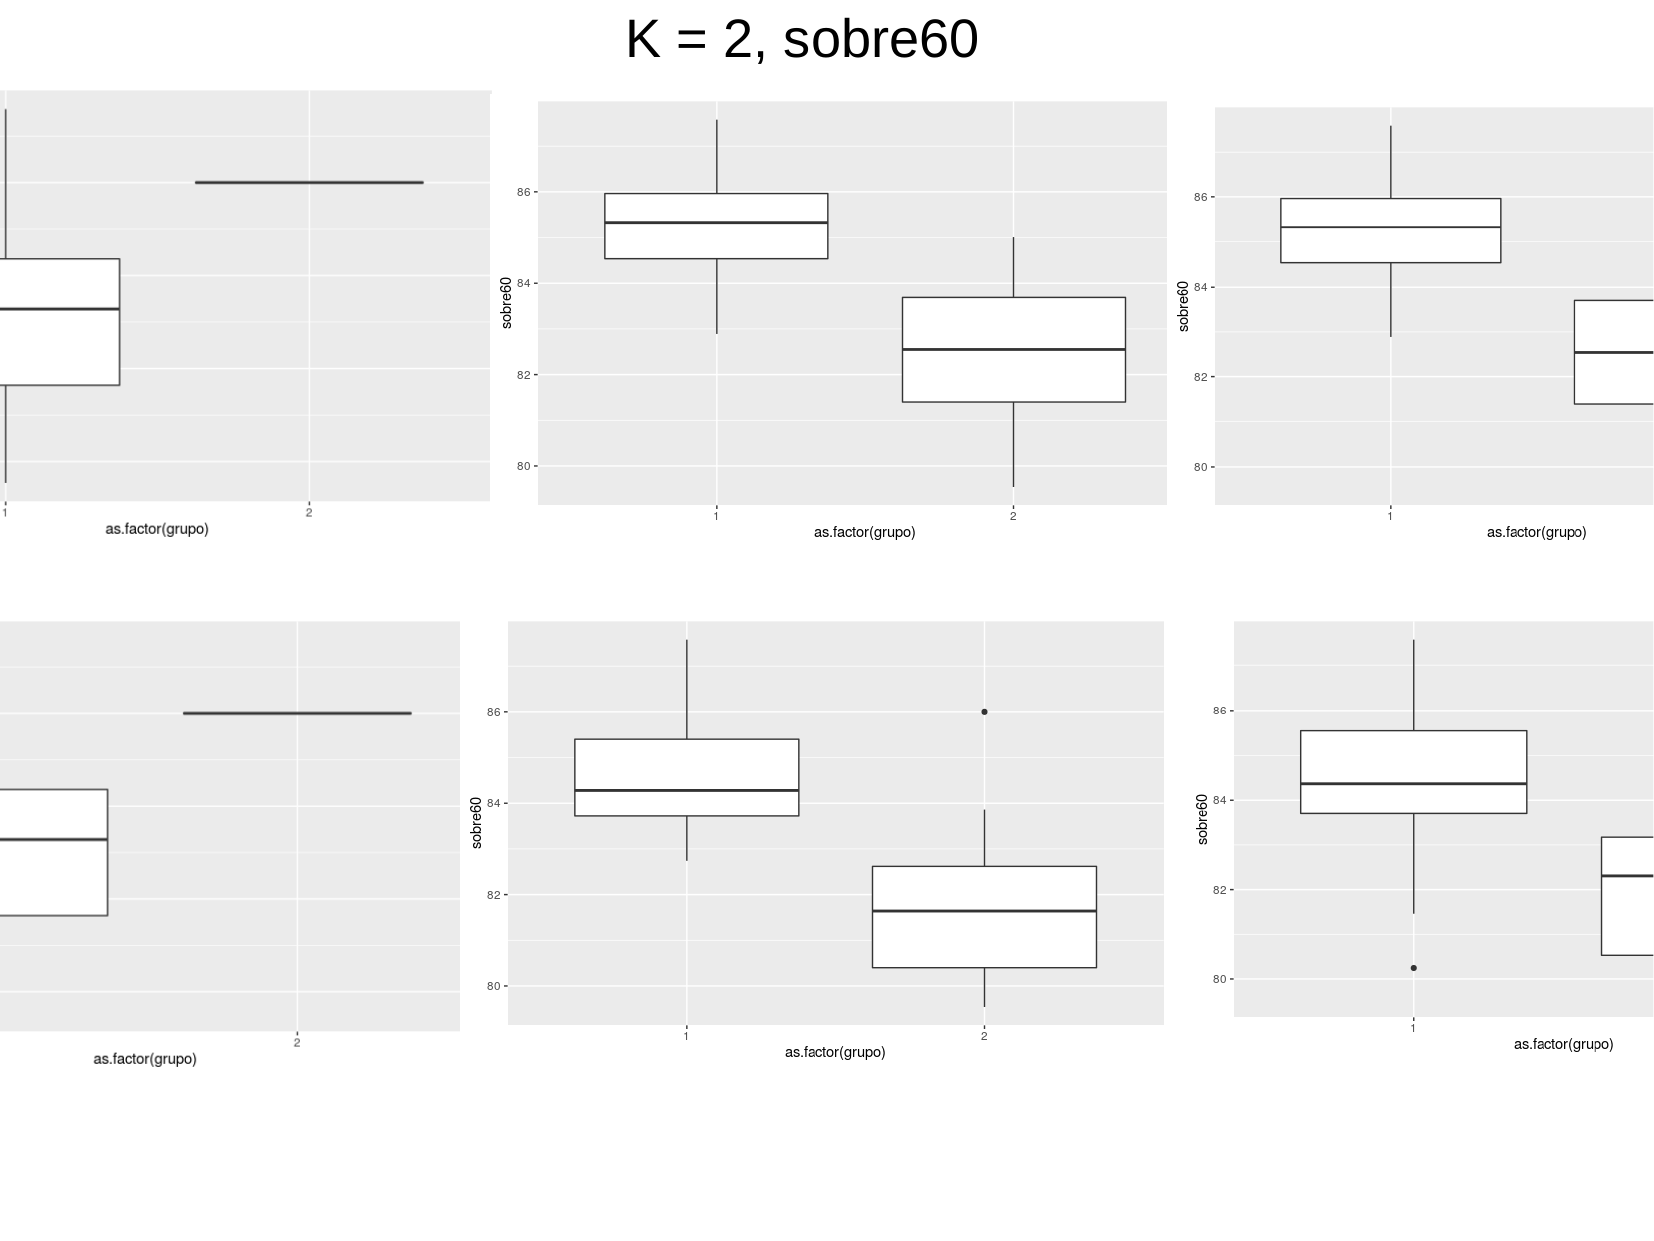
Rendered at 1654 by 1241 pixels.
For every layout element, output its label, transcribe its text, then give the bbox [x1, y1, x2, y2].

picture [1186, 614, 1654, 1058]
picture [0, 83, 1654, 546]
picture [0, 614, 1170, 1074]
title K = 2, sobre60 [59, 0, 1548, 100]
